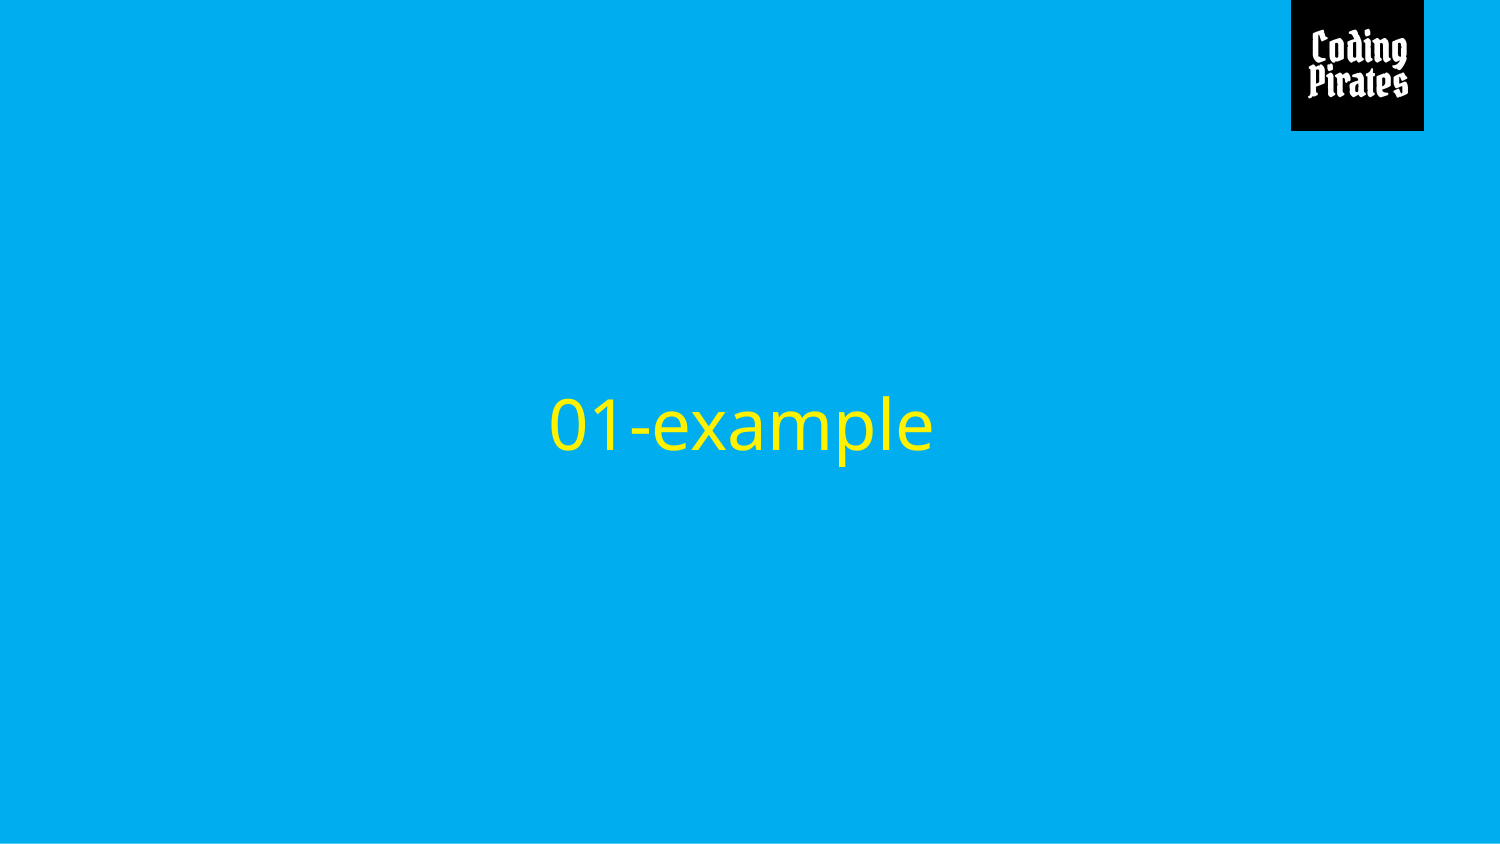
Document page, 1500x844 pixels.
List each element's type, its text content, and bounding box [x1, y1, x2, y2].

title 01-example [12, 352, 1472, 491]
picture [1292, 0, 1423, 130]
